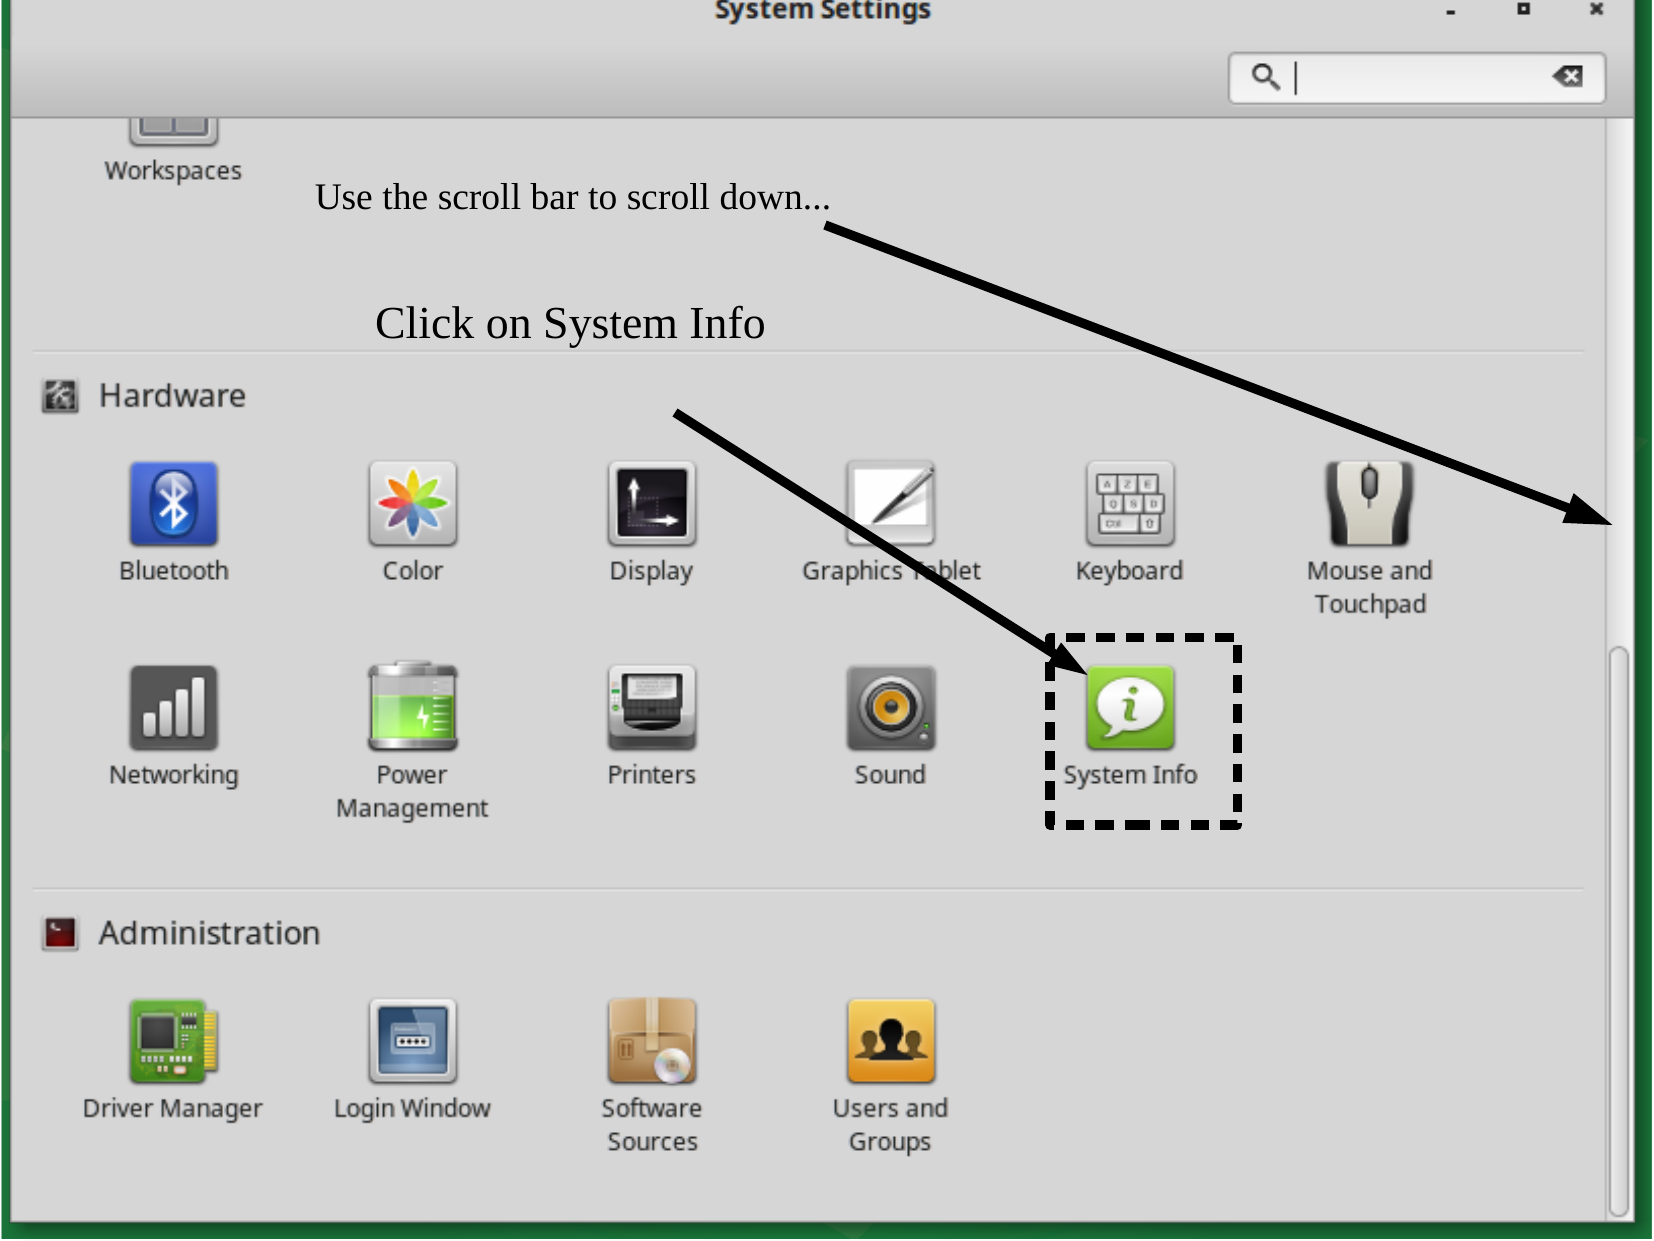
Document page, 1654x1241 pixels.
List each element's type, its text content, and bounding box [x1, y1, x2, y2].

text_box [1049, 637, 1238, 825]
text_box Use the scroll bar to scroll down... [300, 168, 901, 226]
picture [0, 0, 1654, 1241]
text_box Click on System Info [360, 290, 886, 432]
